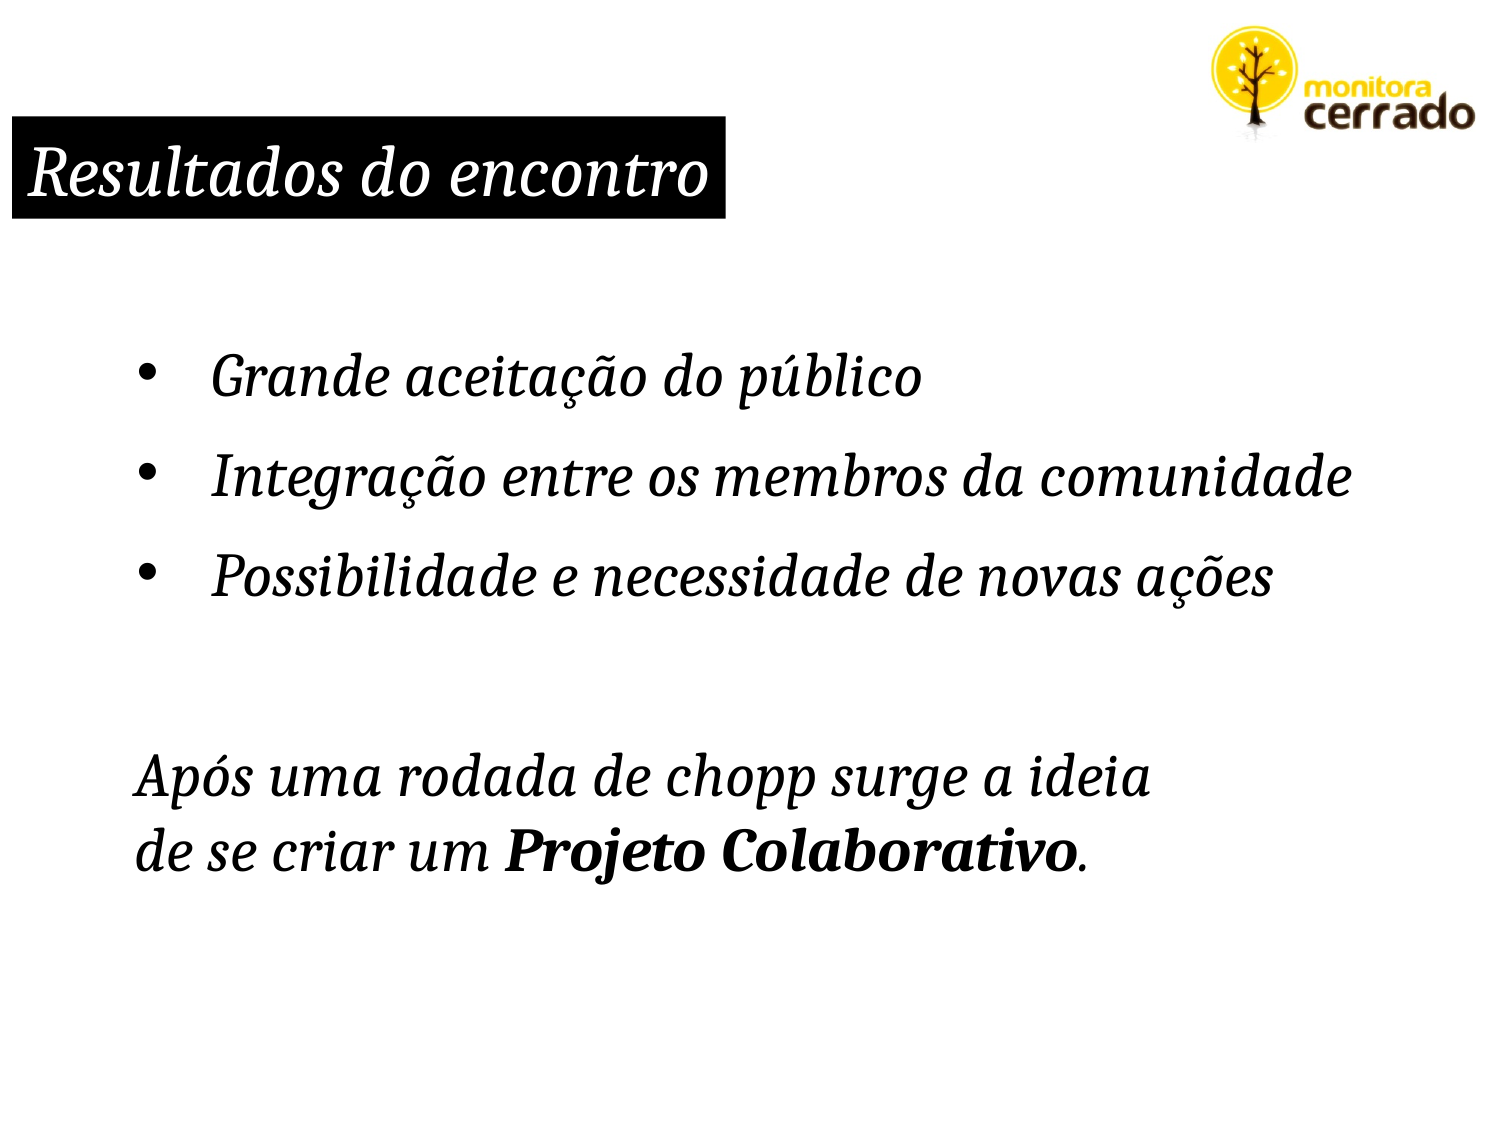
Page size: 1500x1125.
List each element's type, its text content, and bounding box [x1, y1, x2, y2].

picture [1208, 23, 1476, 143]
text_box Após uma rodada de chopp surge a ideia de se criar um Projeto Colaborativo. [119, 726, 1169, 892]
text_box Grande aceitação do público Integração entre os membros da comunidade Possibilidade e necessidade de novas ações [121, 326, 1369, 616]
text_box Resultados do encontro [12, 116, 726, 219]
